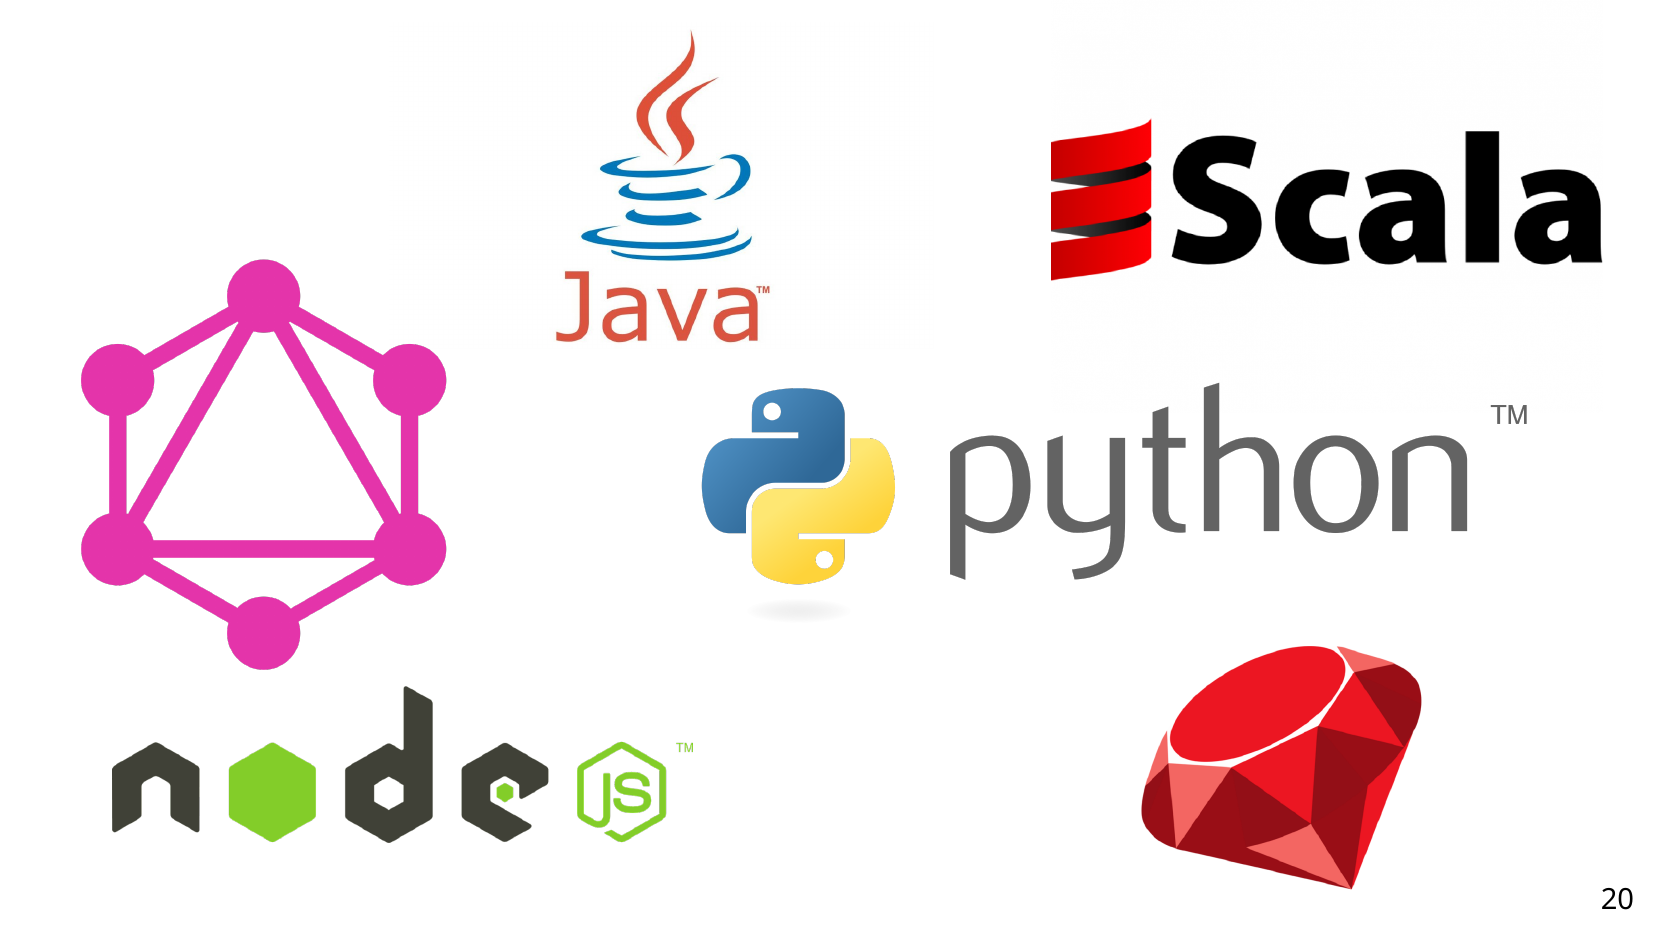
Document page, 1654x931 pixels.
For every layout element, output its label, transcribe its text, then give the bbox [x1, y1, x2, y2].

picture [54, 0, 1603, 918]
text_box <номер> [1594, 885, 1642, 921]
